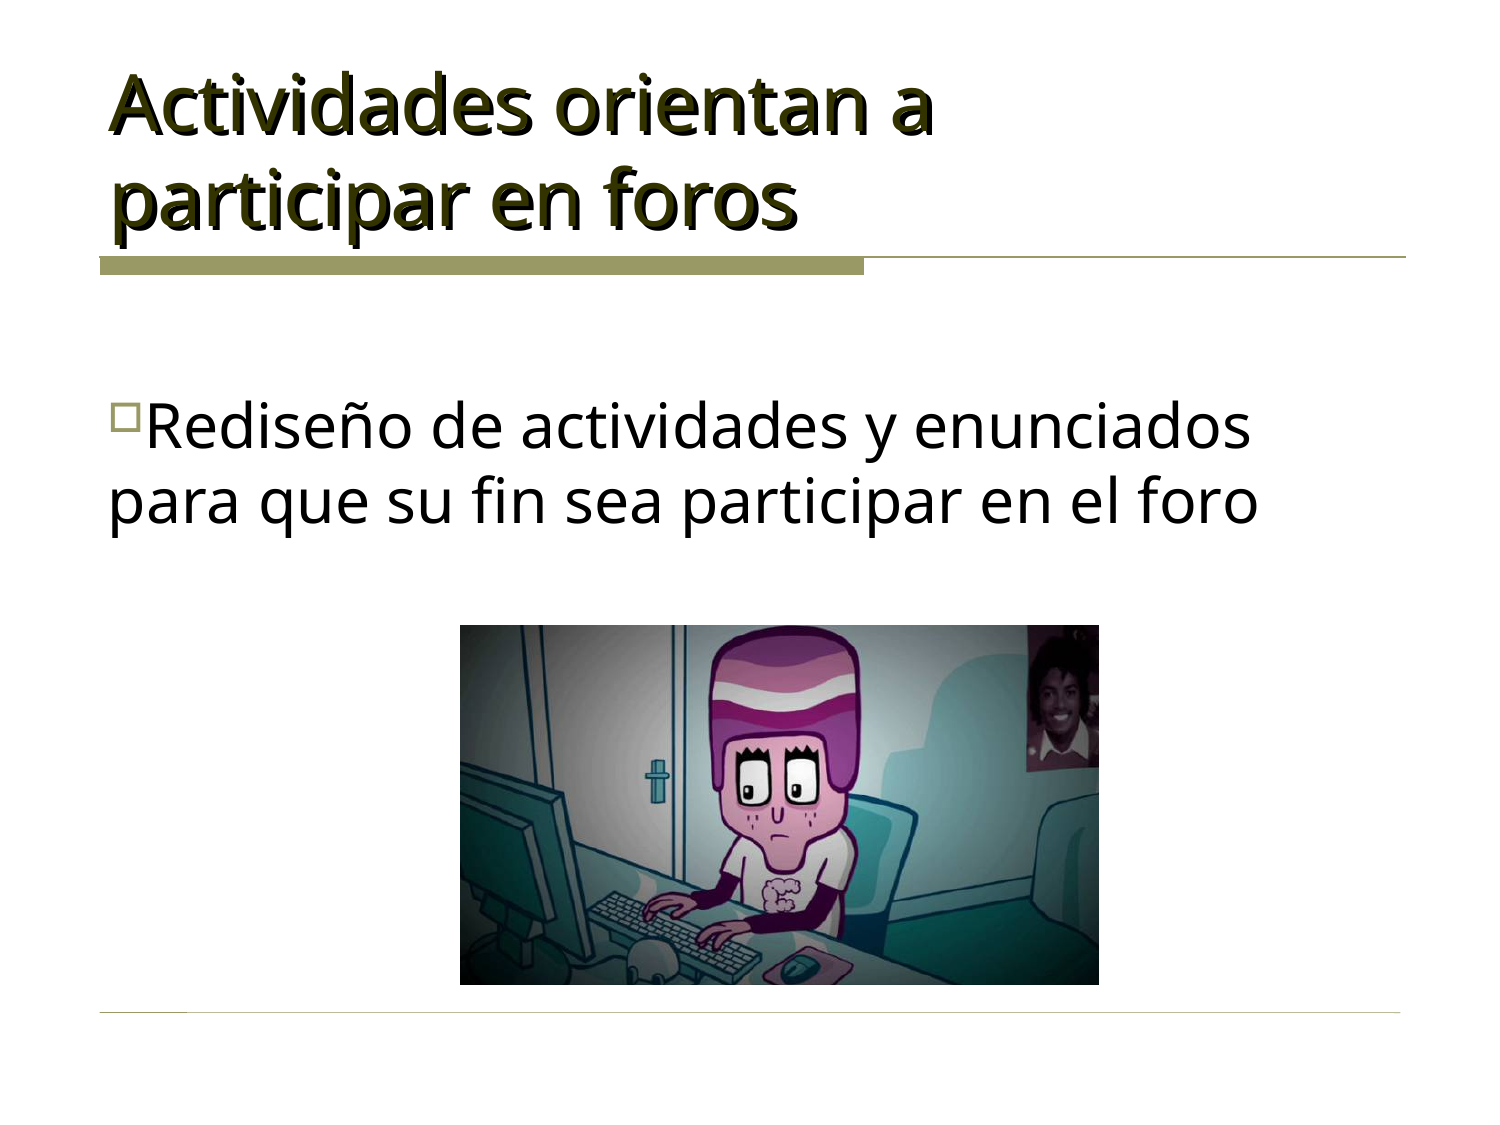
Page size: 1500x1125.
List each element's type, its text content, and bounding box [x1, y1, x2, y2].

title Actividades orientan a participar en foros [94, 50, 1407, 250]
list Rediseño de actividades y enunciados para que su fin sea participar en el foro [92, 287, 1353, 1013]
picture [460, 625, 1099, 985]
